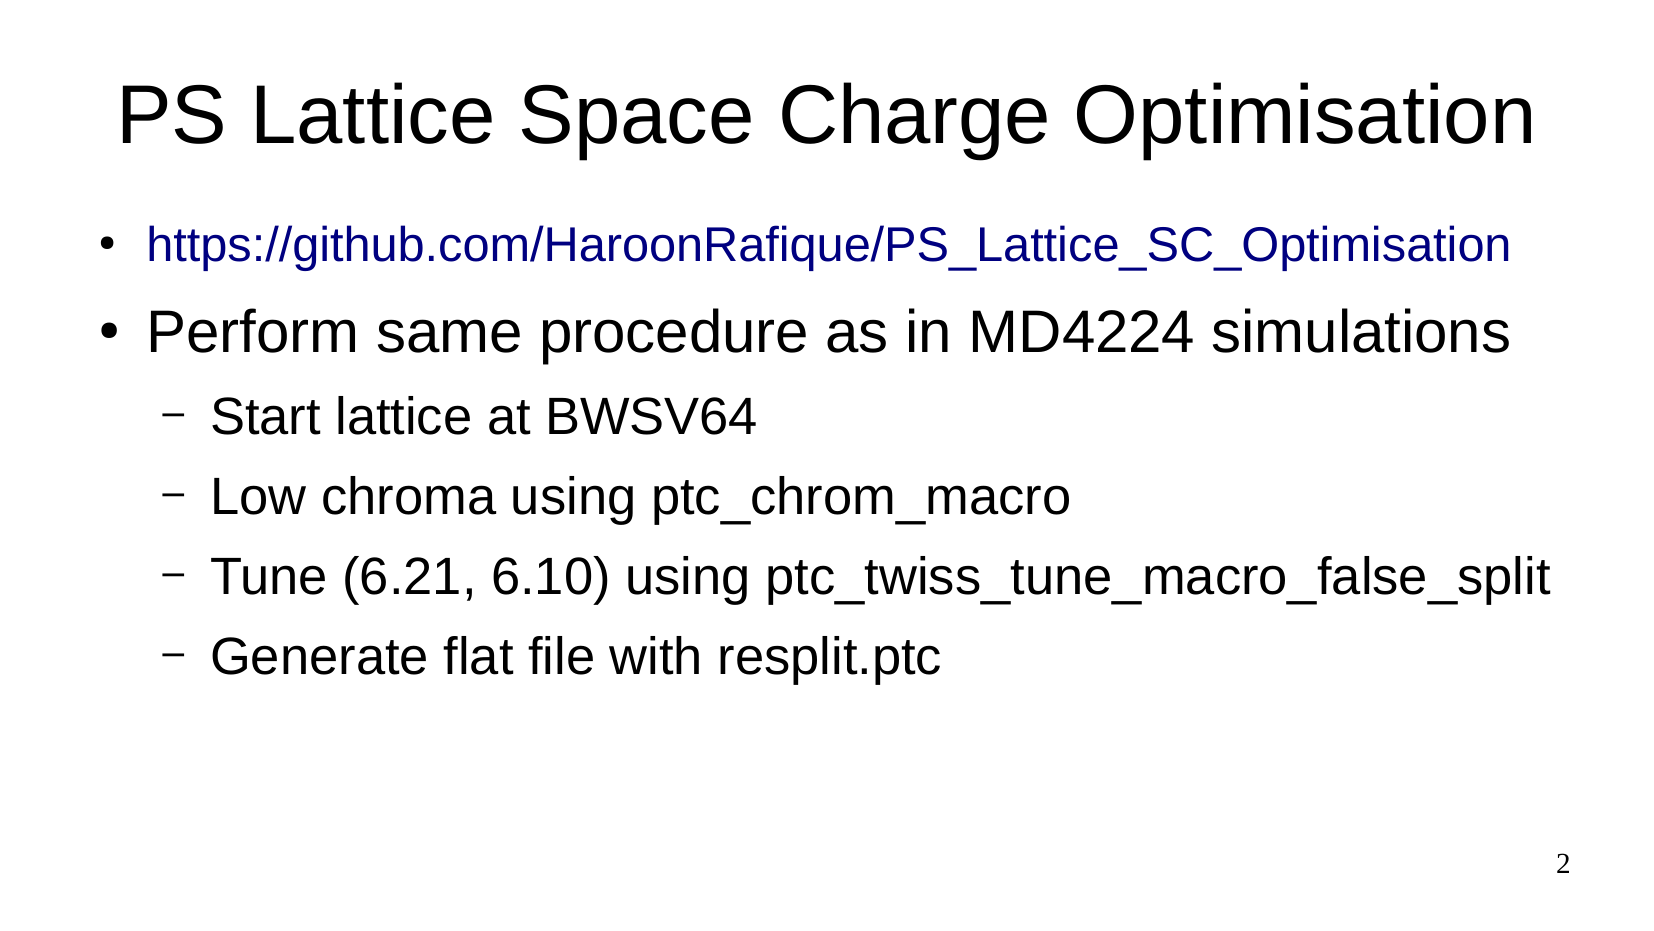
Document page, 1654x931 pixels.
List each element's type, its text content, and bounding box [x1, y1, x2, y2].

list https://github.com/HaroonRafique/PS_Lattice_SC_Optimisation Perform same procedure as in MD4224 simulations Start lattice at BWSV64 Low chroma using ptc_chrom_macro Tune (6.21, 6.10) using ptc_twiss_tune_macro_false_split Generate flat file with resplit.ptc [82, 217, 1571, 758]
title PS Lattice Space Charge Optimisation [82, 37, 1571, 193]
